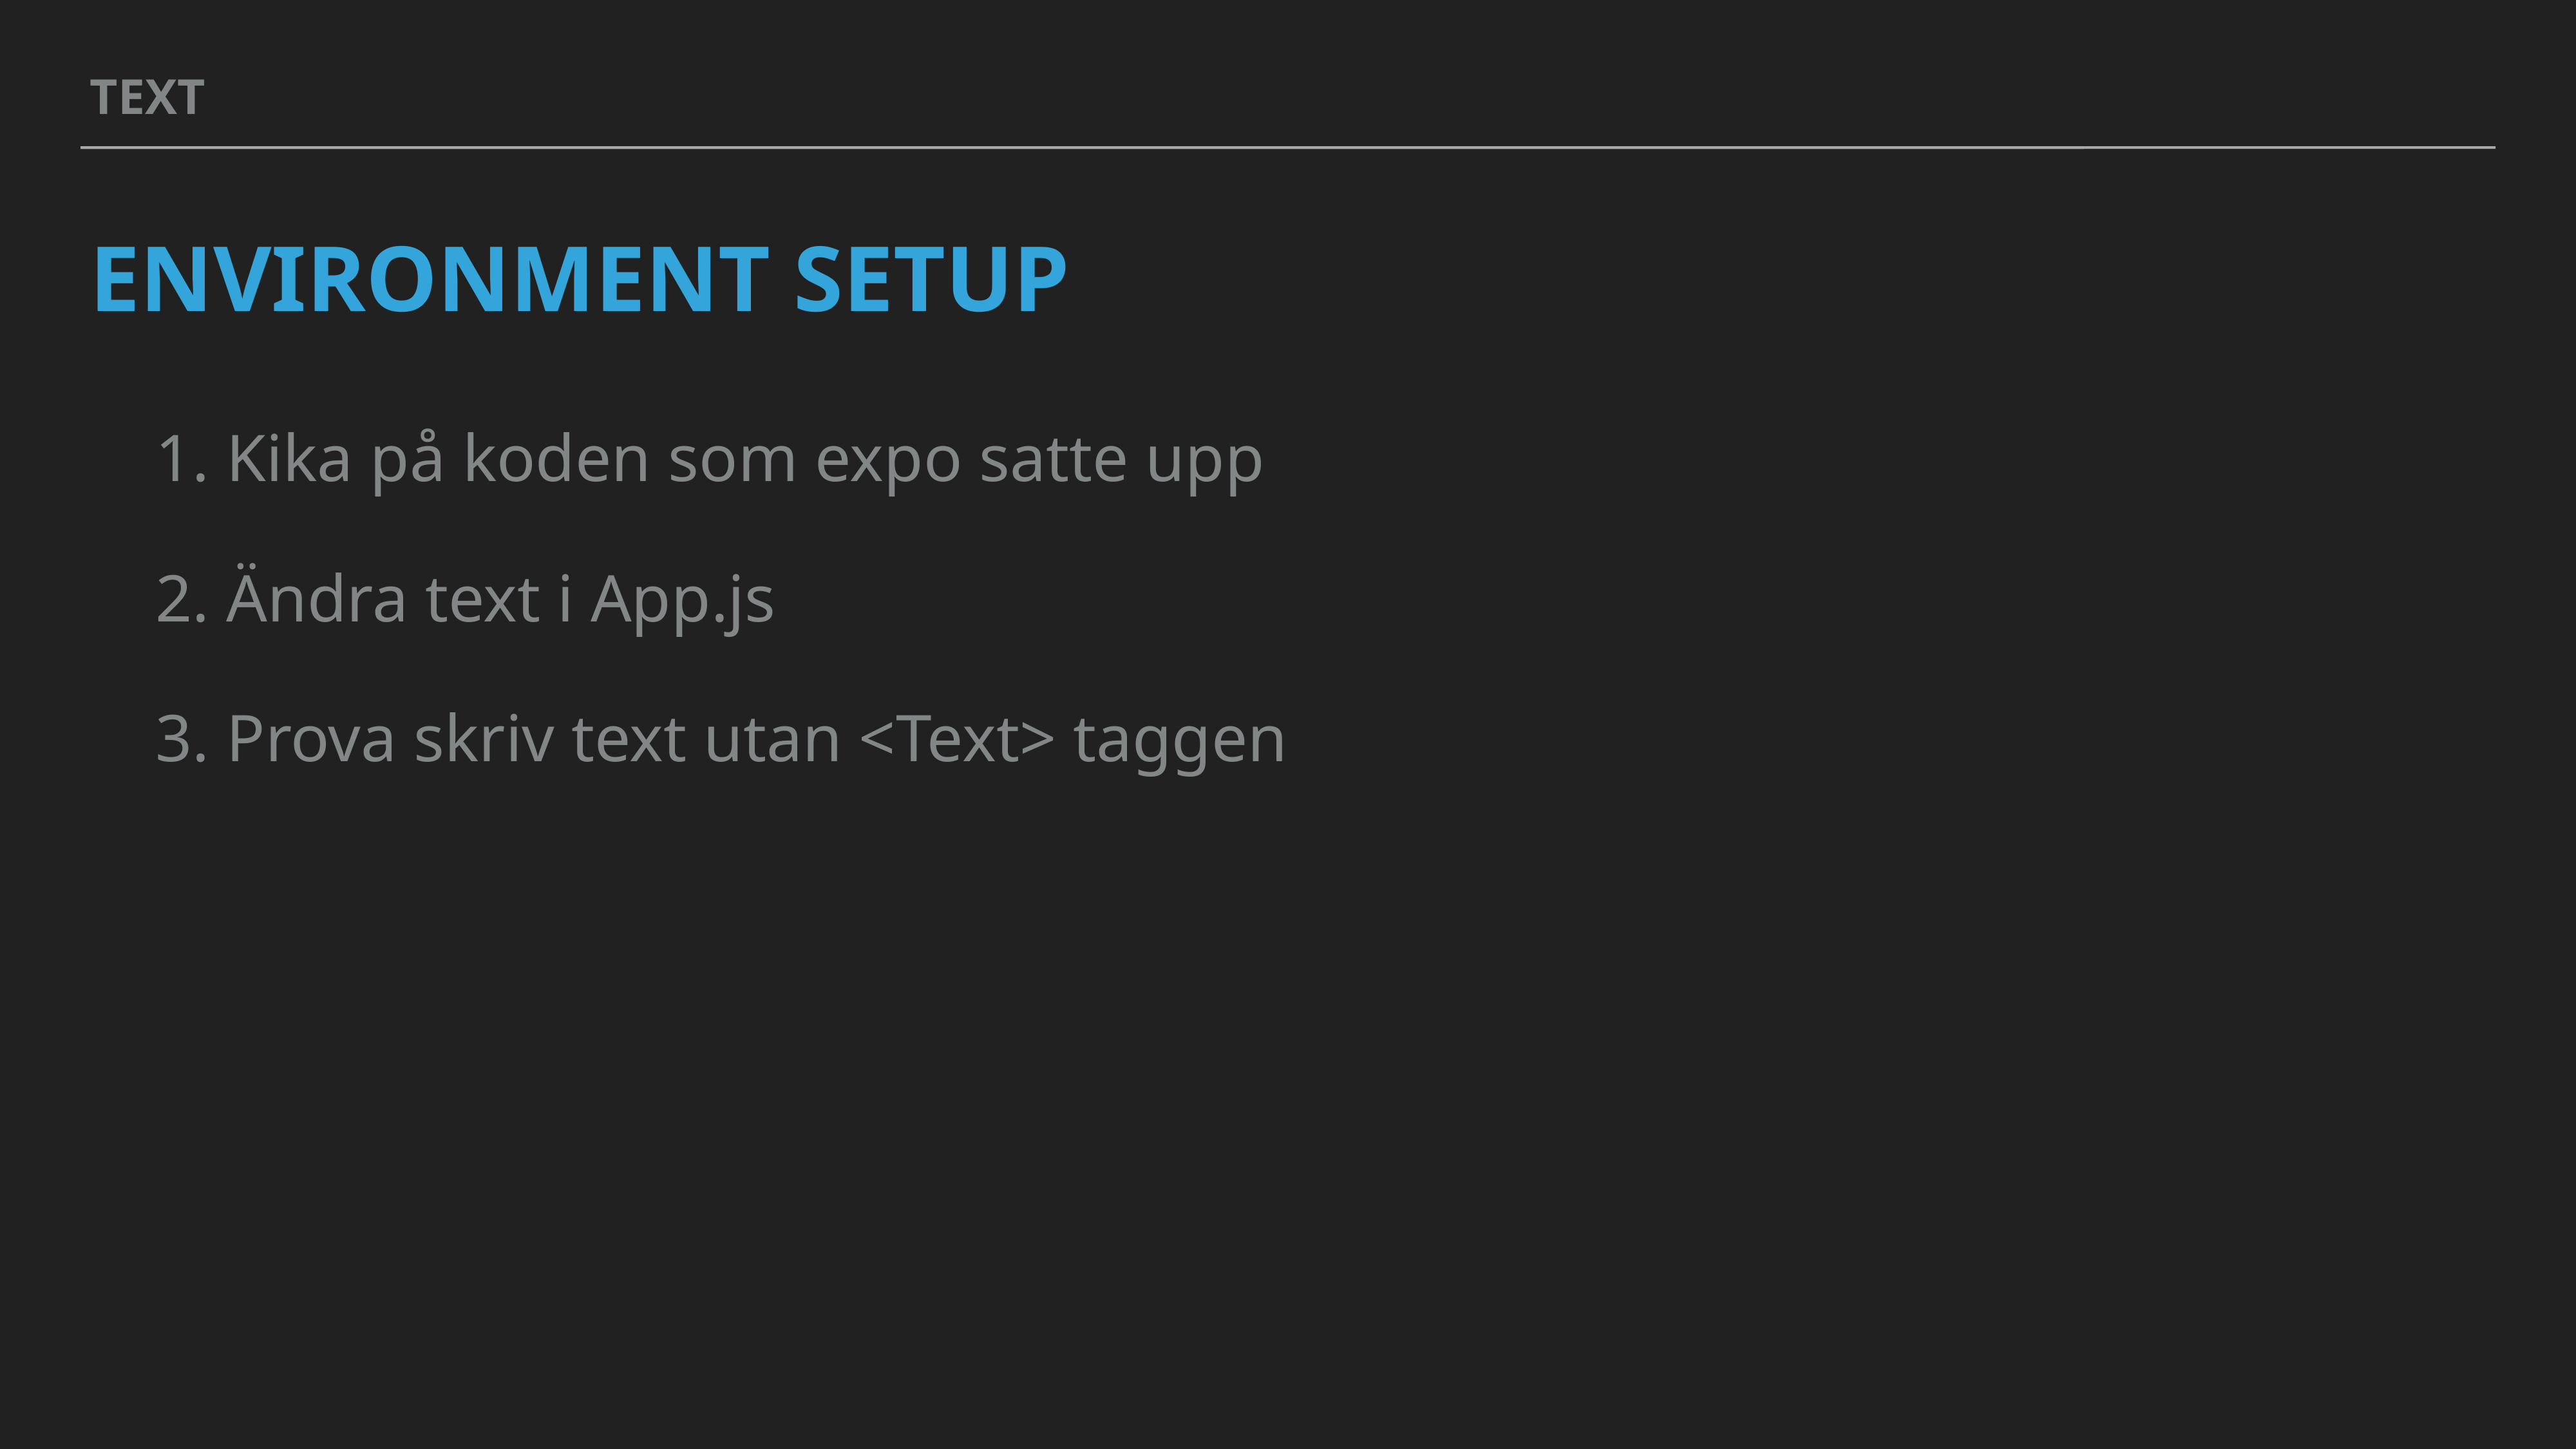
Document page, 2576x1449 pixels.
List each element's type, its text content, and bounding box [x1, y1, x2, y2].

text_box Environment Setup [80, 228, 2496, 336]
text_box 1. Kika på koden som expo satte upp 2. Ändra text i App.js 3. Prova skriv text utan <Text> taggen [80, 408, 2496, 1315]
